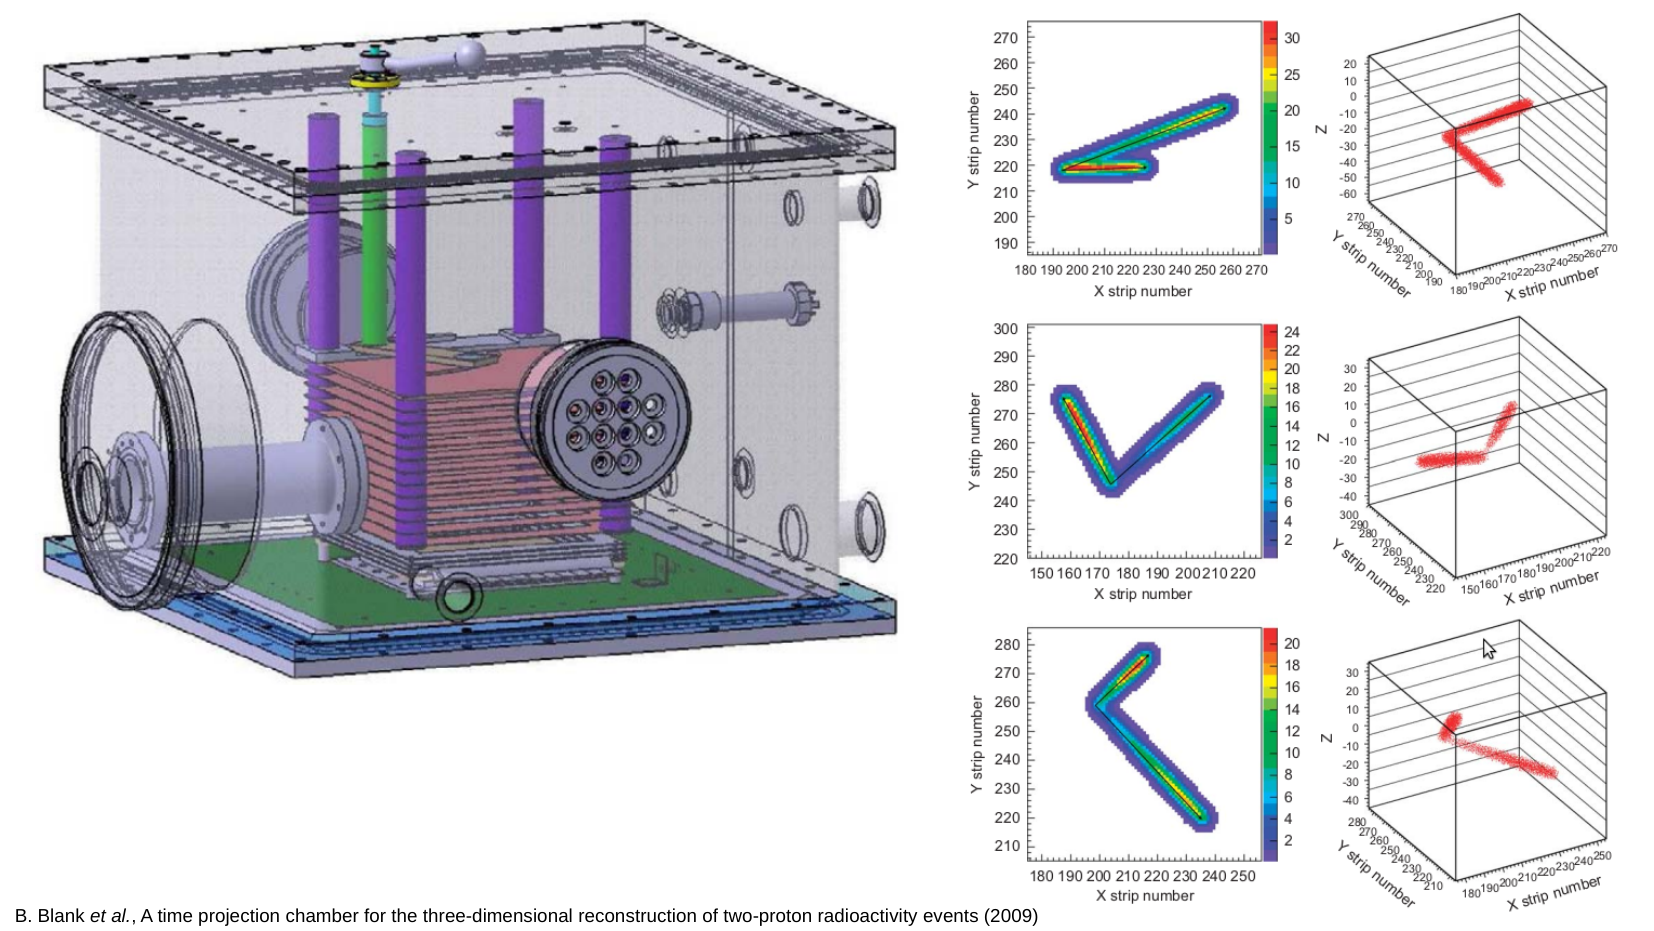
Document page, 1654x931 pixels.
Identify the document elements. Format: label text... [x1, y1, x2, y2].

picture [932, 0, 1654, 931]
picture [8, 0, 916, 685]
text_box B. Blank et al., A time projection chamber for the three-dimensional reconstruction of two-proton radioactivity events (2009) [0, 897, 1063, 931]
